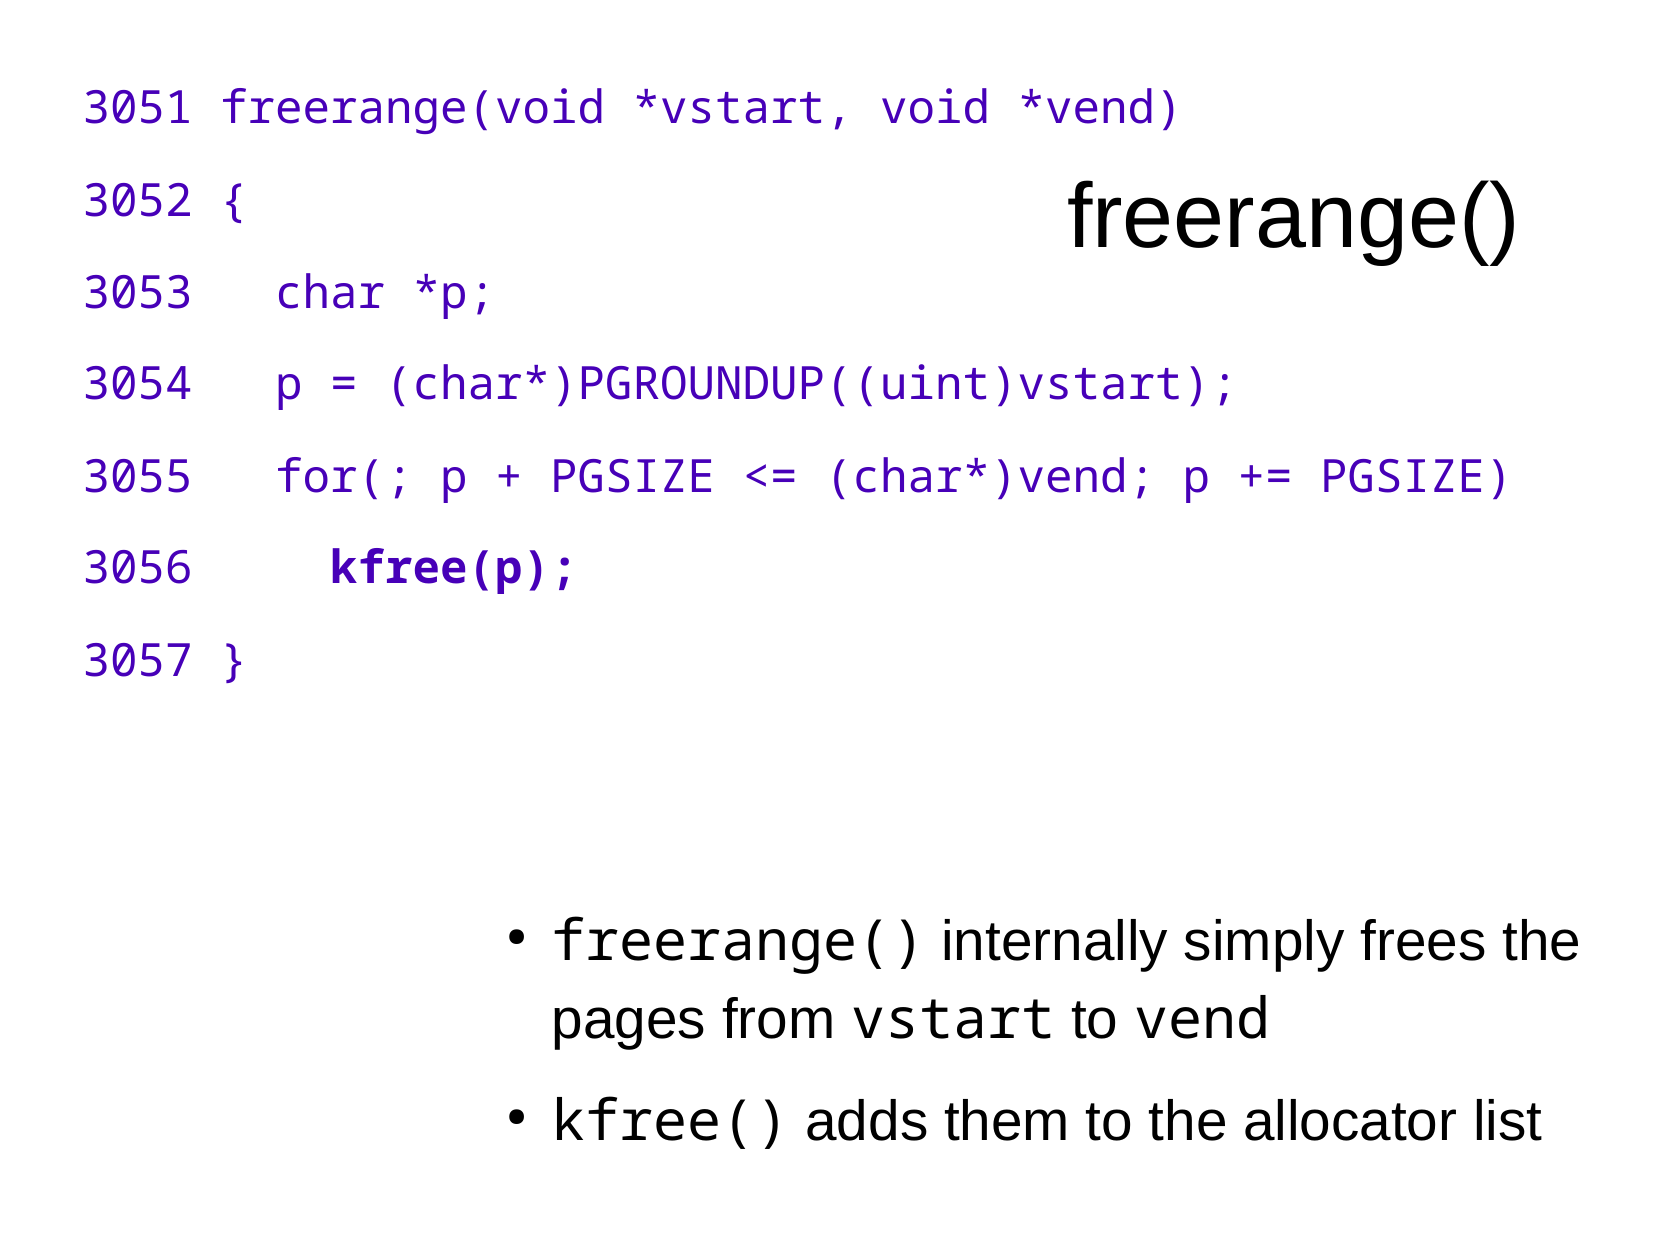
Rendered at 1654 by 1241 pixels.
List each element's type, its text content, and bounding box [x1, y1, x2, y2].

list freerange() internally simply frees the pages from vstart to vend kfree() adds them to the allocator list [491, 899, 1613, 1163]
list 3051 freerange(void *vstart, void *vend) 3052 { 3053 char *p; 3054 p = (char*)PGROUNDUP((uint)vstart); 3055 for(; p + PGSIZE <= (char*)vend; p += PGSIZE) 3056 kfree(p); 3057 } [82, 75, 1571, 1163]
title freerange() [1050, 112, 1538, 320]
